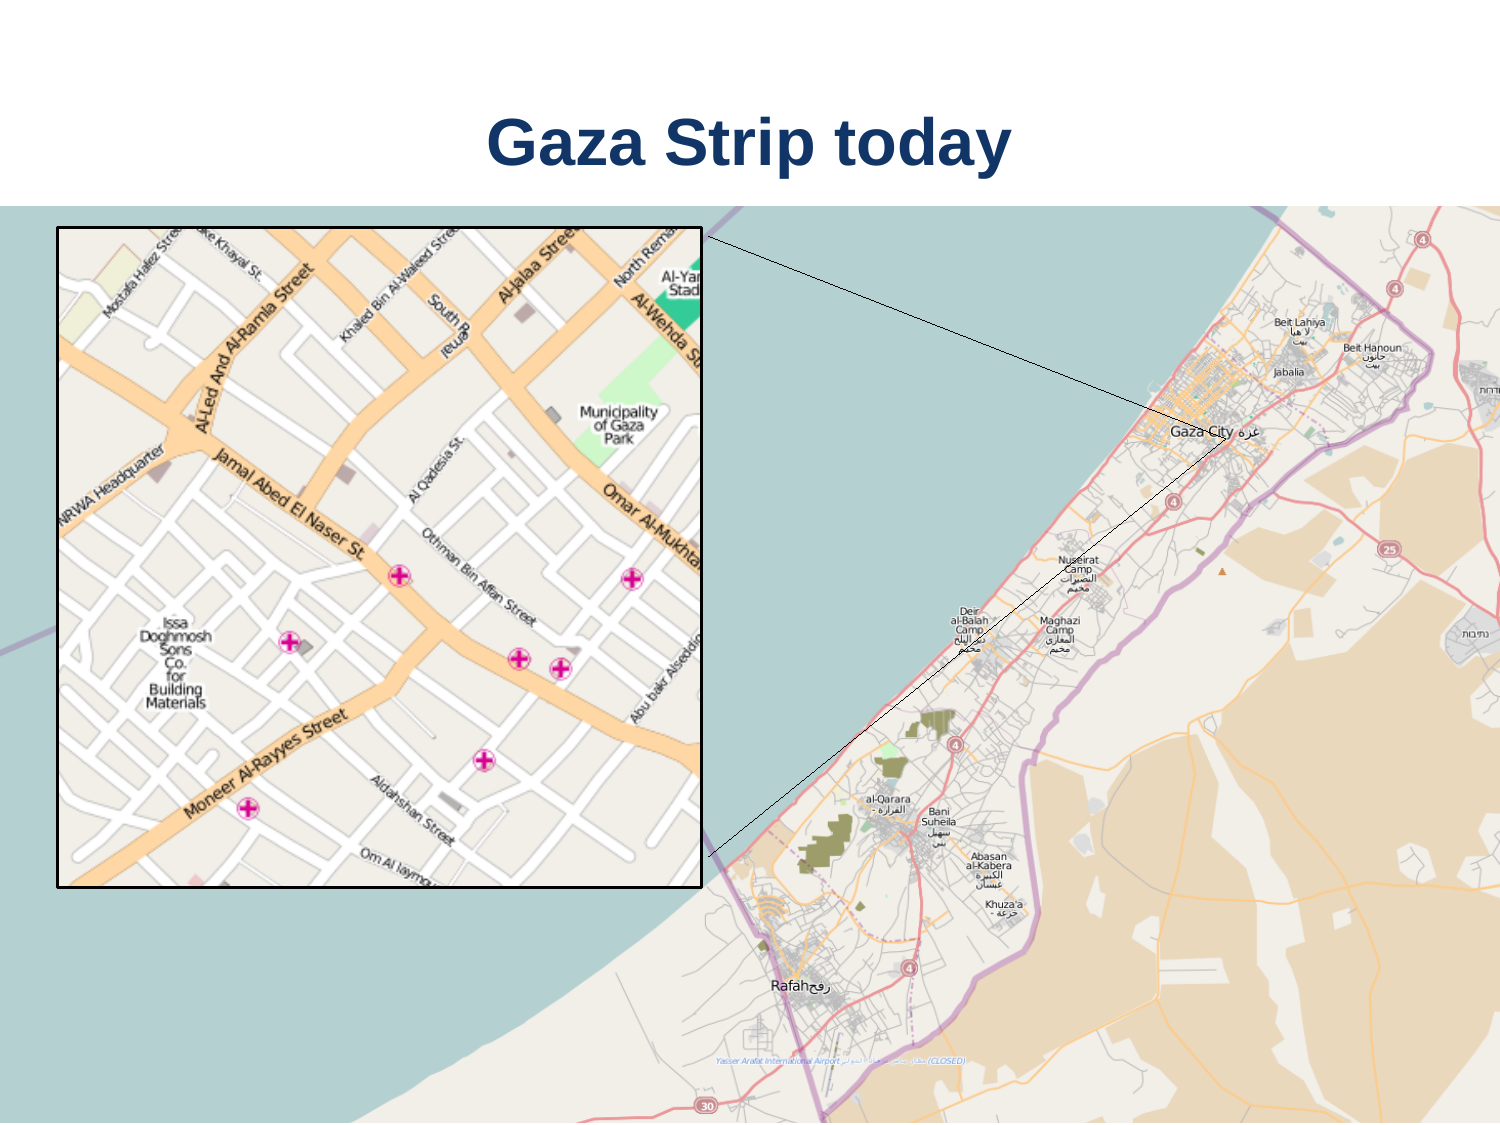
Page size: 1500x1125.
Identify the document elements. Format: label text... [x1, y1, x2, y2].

picture [0, 206, 1500, 1123]
title Gaza Strip today [74, 44, 1425, 206]
